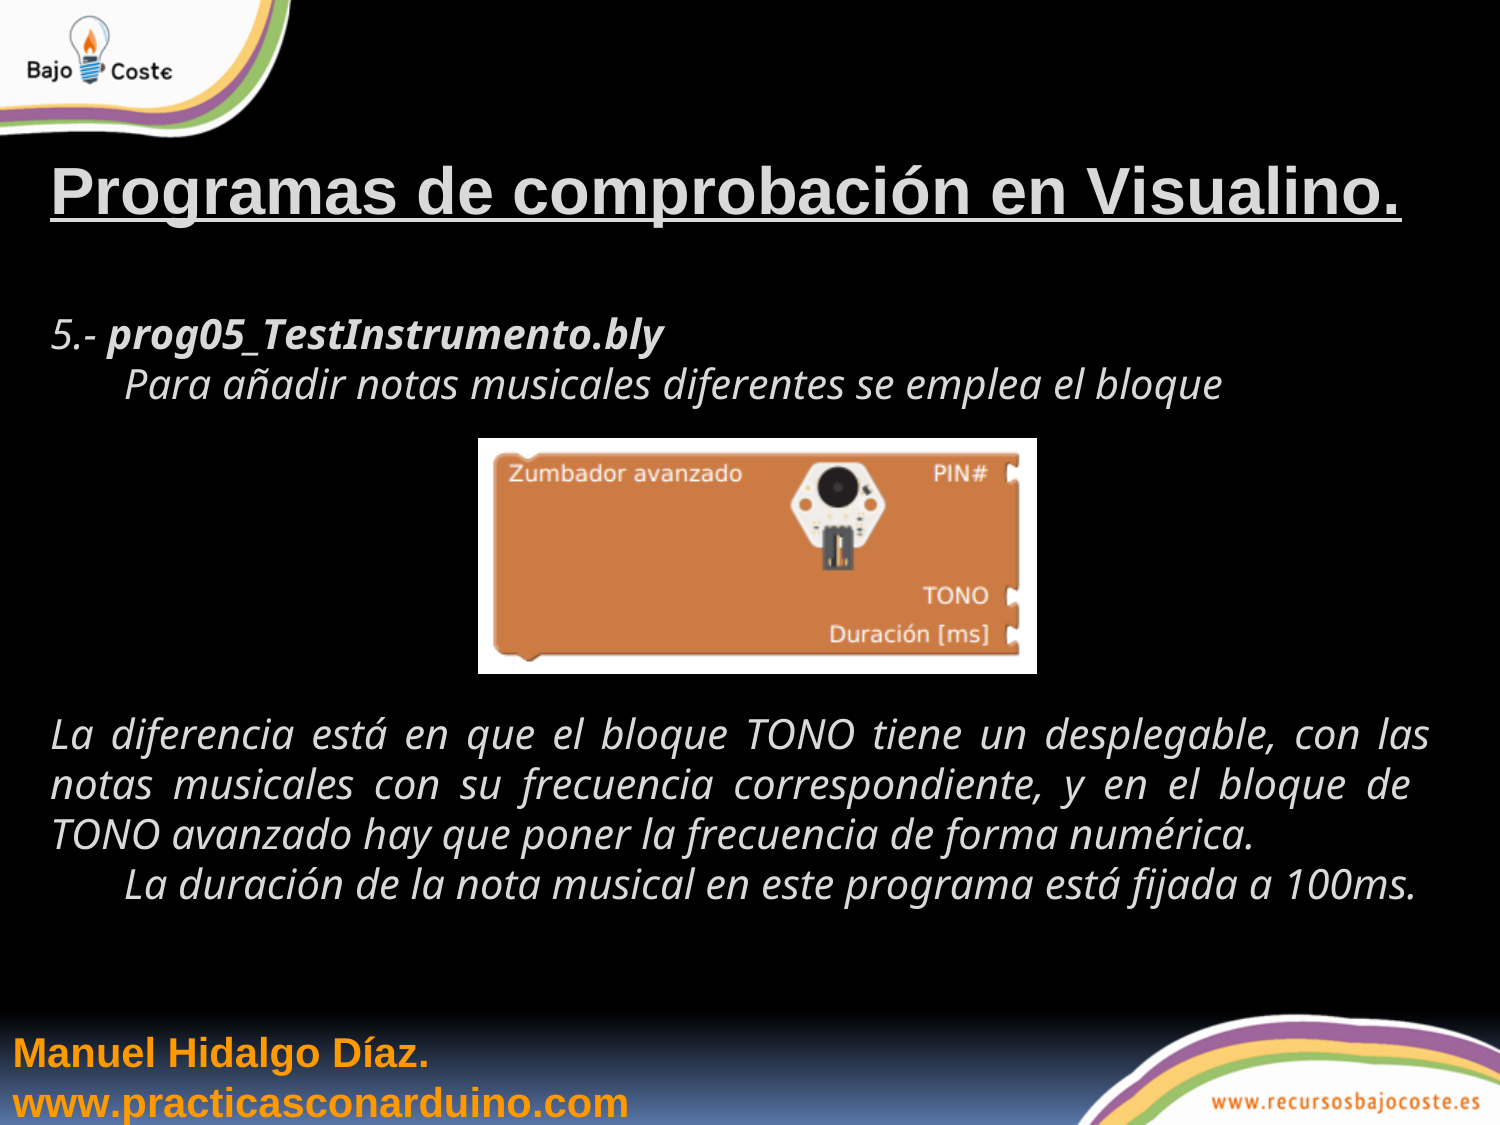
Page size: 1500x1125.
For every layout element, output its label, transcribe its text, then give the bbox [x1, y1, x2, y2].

picture [0, 0, 1500, 1125]
text_box Manuel Hidalgo Díaz. www.practicasconarduino.com [0, 1017, 683, 1125]
text_box Programas de comprobación en Visualino. 5.- prog05_TestInstrumento.bly Para añadir notas musicales diferentes se emplea el bloque La diferencia está en que el bloque TONO tiene un desplegable, con las notas musicales con su frecuencia correspondiente, y en el bloque de TONO avanzado hay que poner la frecuencia de forma numérica. La duración de la nota musical en este programa está fijada a 100ms. La diferencia está en que el bloque TONO tiene un desplegable, con las notas musicales con su frecuencia correspondiente, y en el bloque de TONO avanzado hay que poner la frecuencia de forma numérica. La duración de la nota musical en este programa está fijada a 100ms. 6.- prog06_Instrumento.bly Este programa corresponde al instrumento musical y se diferencia del anterior por la variable tiempoNota, que se puede modificar para adaptarla a nuestras necesidades. [35, 140, 1453, 902]
